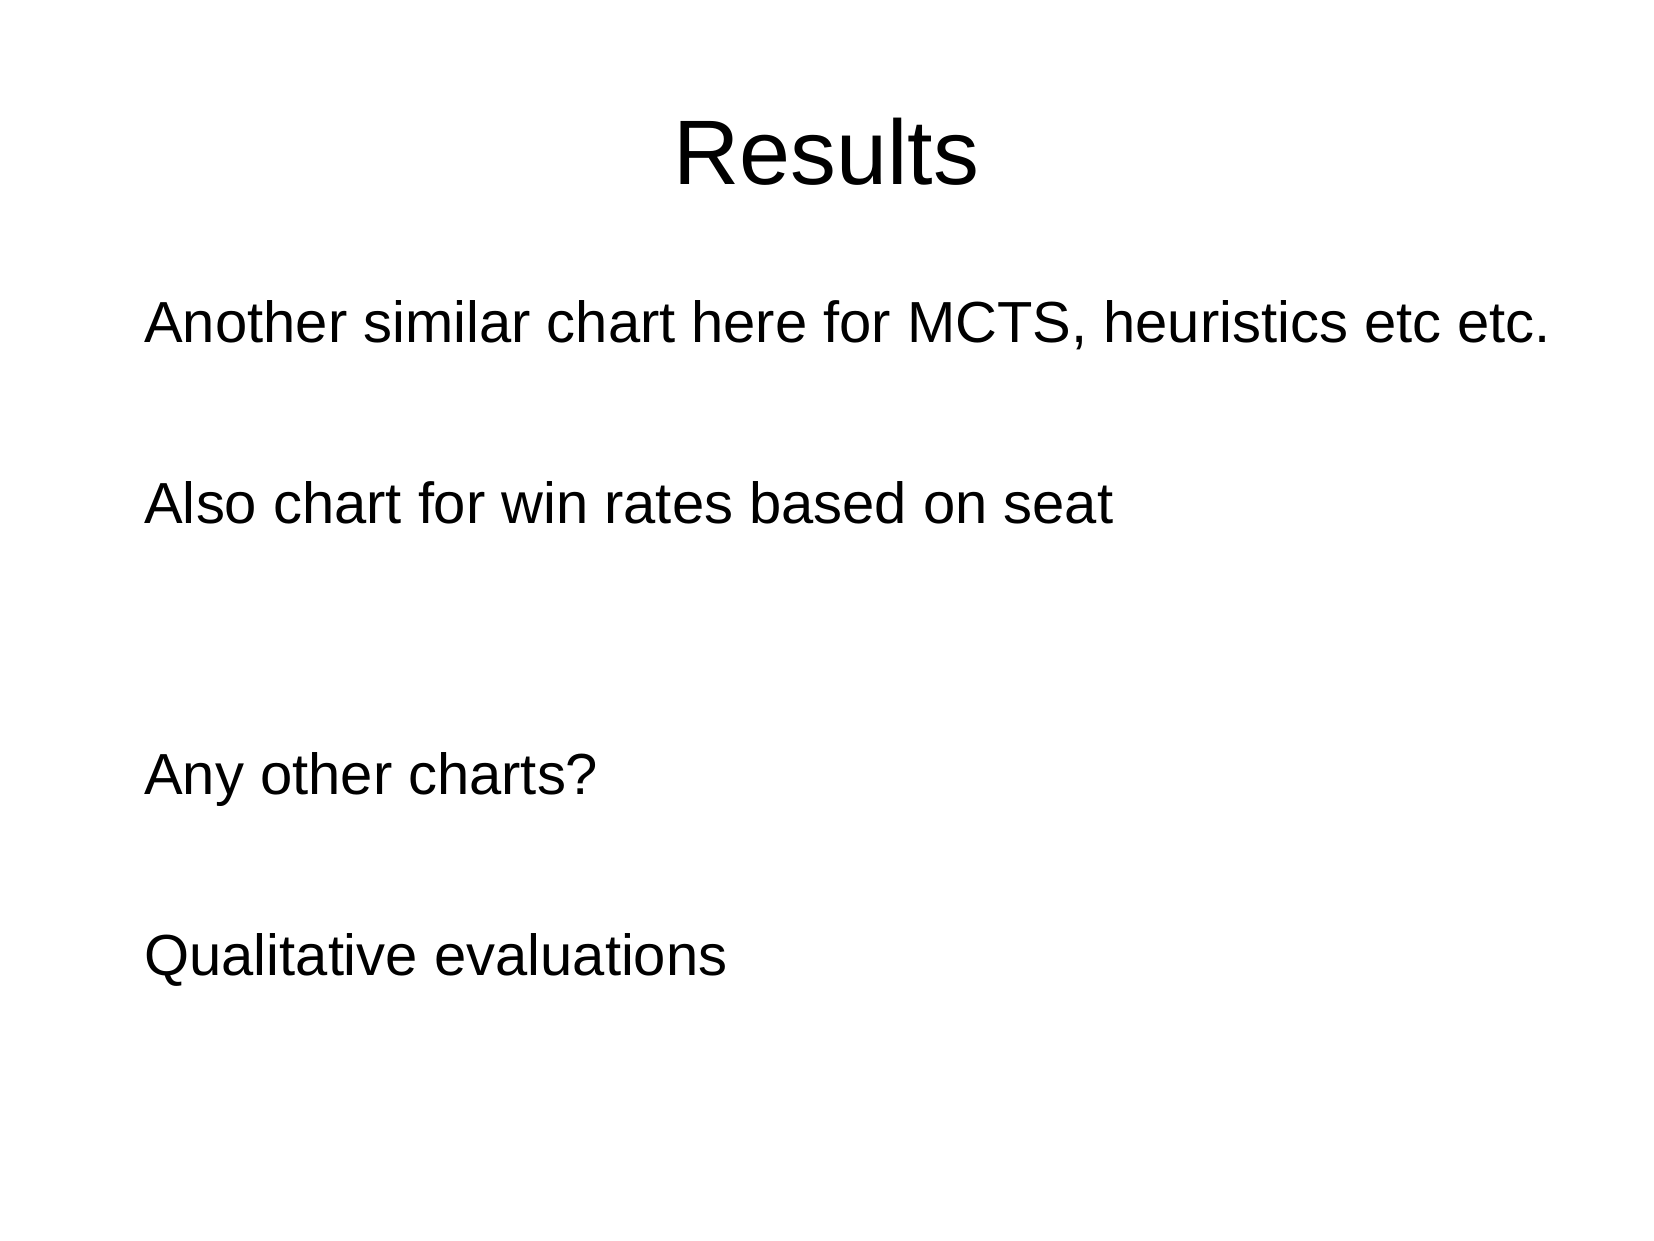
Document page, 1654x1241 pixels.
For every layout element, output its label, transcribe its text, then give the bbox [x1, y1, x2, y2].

title Results [82, 49, 1571, 257]
list Another similar chart here for MCTS, heuristics etc etc. Also chart for win rates based on seat Any other charts? Qualitative evaluations [82, 290, 1571, 1010]
